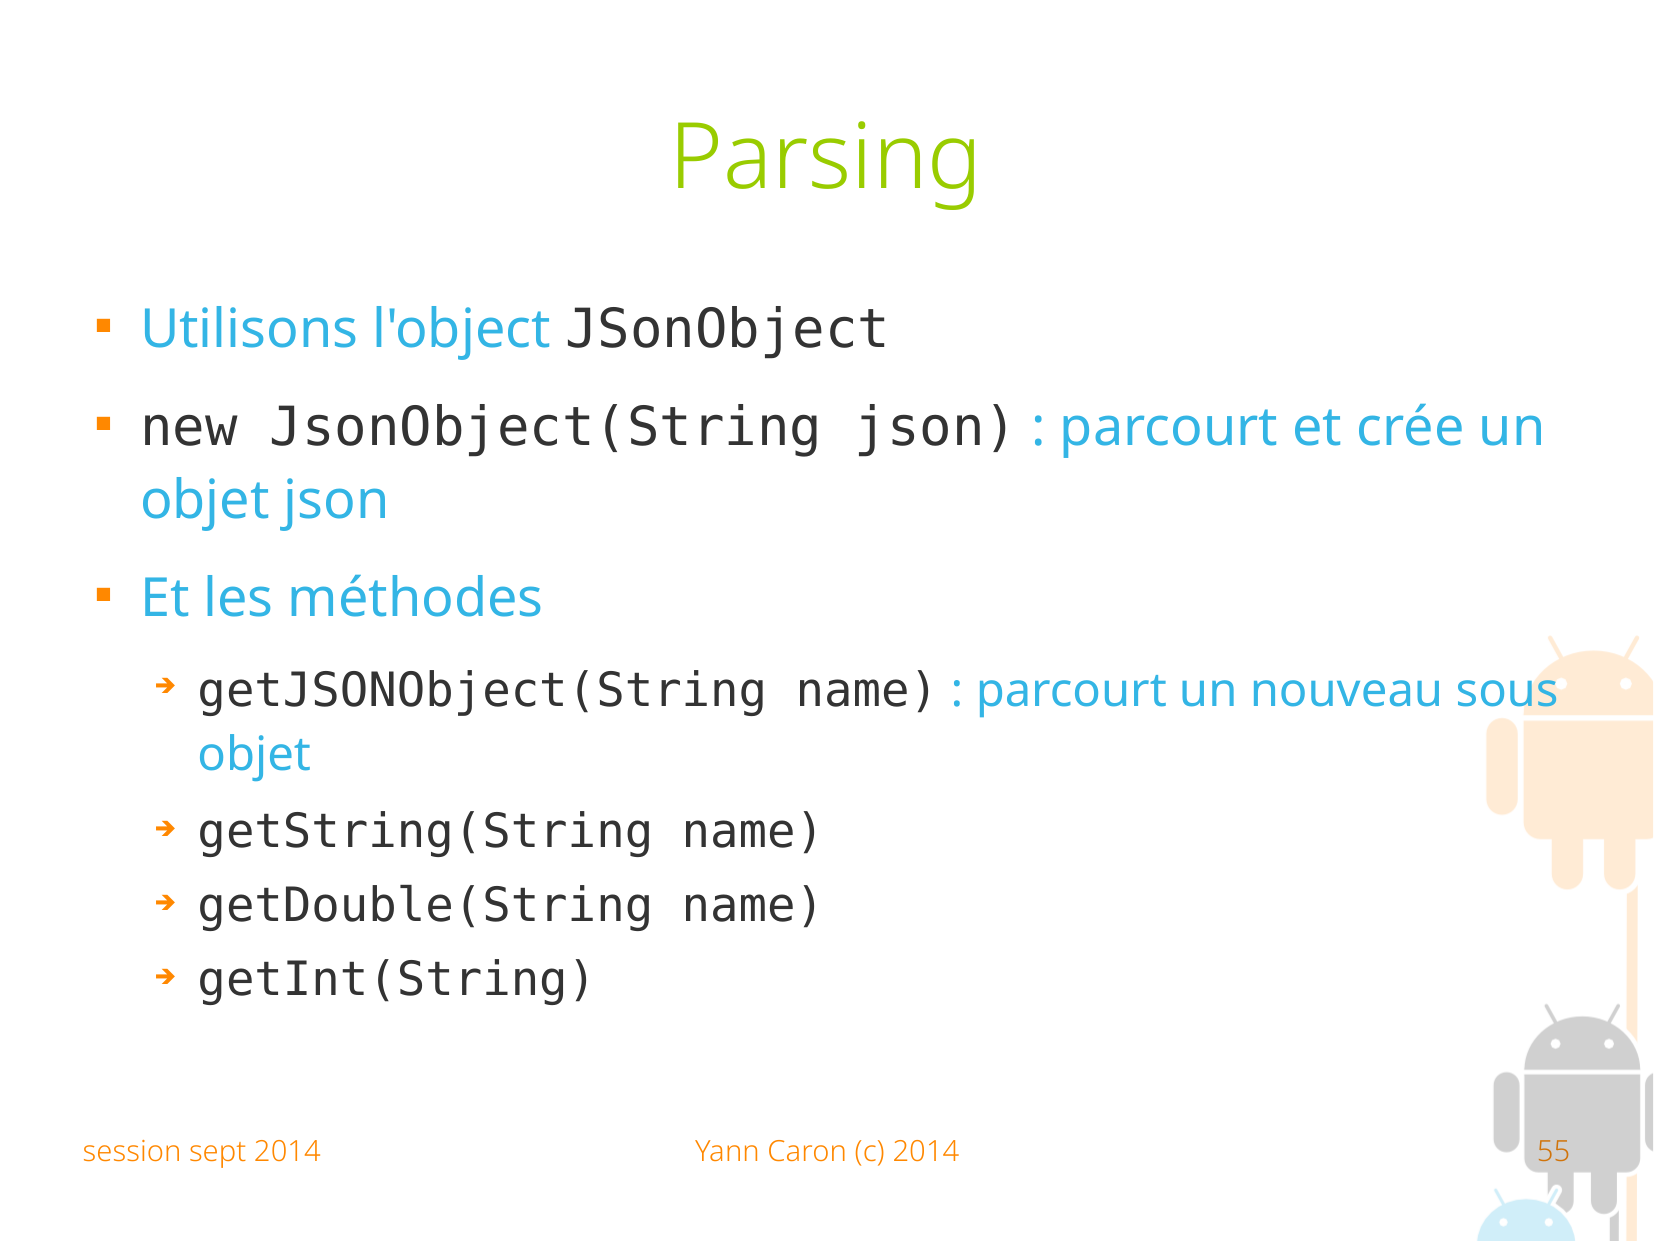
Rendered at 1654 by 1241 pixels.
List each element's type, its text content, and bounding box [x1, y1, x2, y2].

title Parsing [82, 49, 1571, 257]
picture [240, 423, 1654, 1241]
list Utilisons l'object JSonObject new JsonObject(String json) : parcourt et crée un objet json Et les méthodes getJSONObject(String name) : parcourt un nouveau sous objet getString(String name) getDouble(String name) getInt(String) [82, 290, 1571, 1010]
